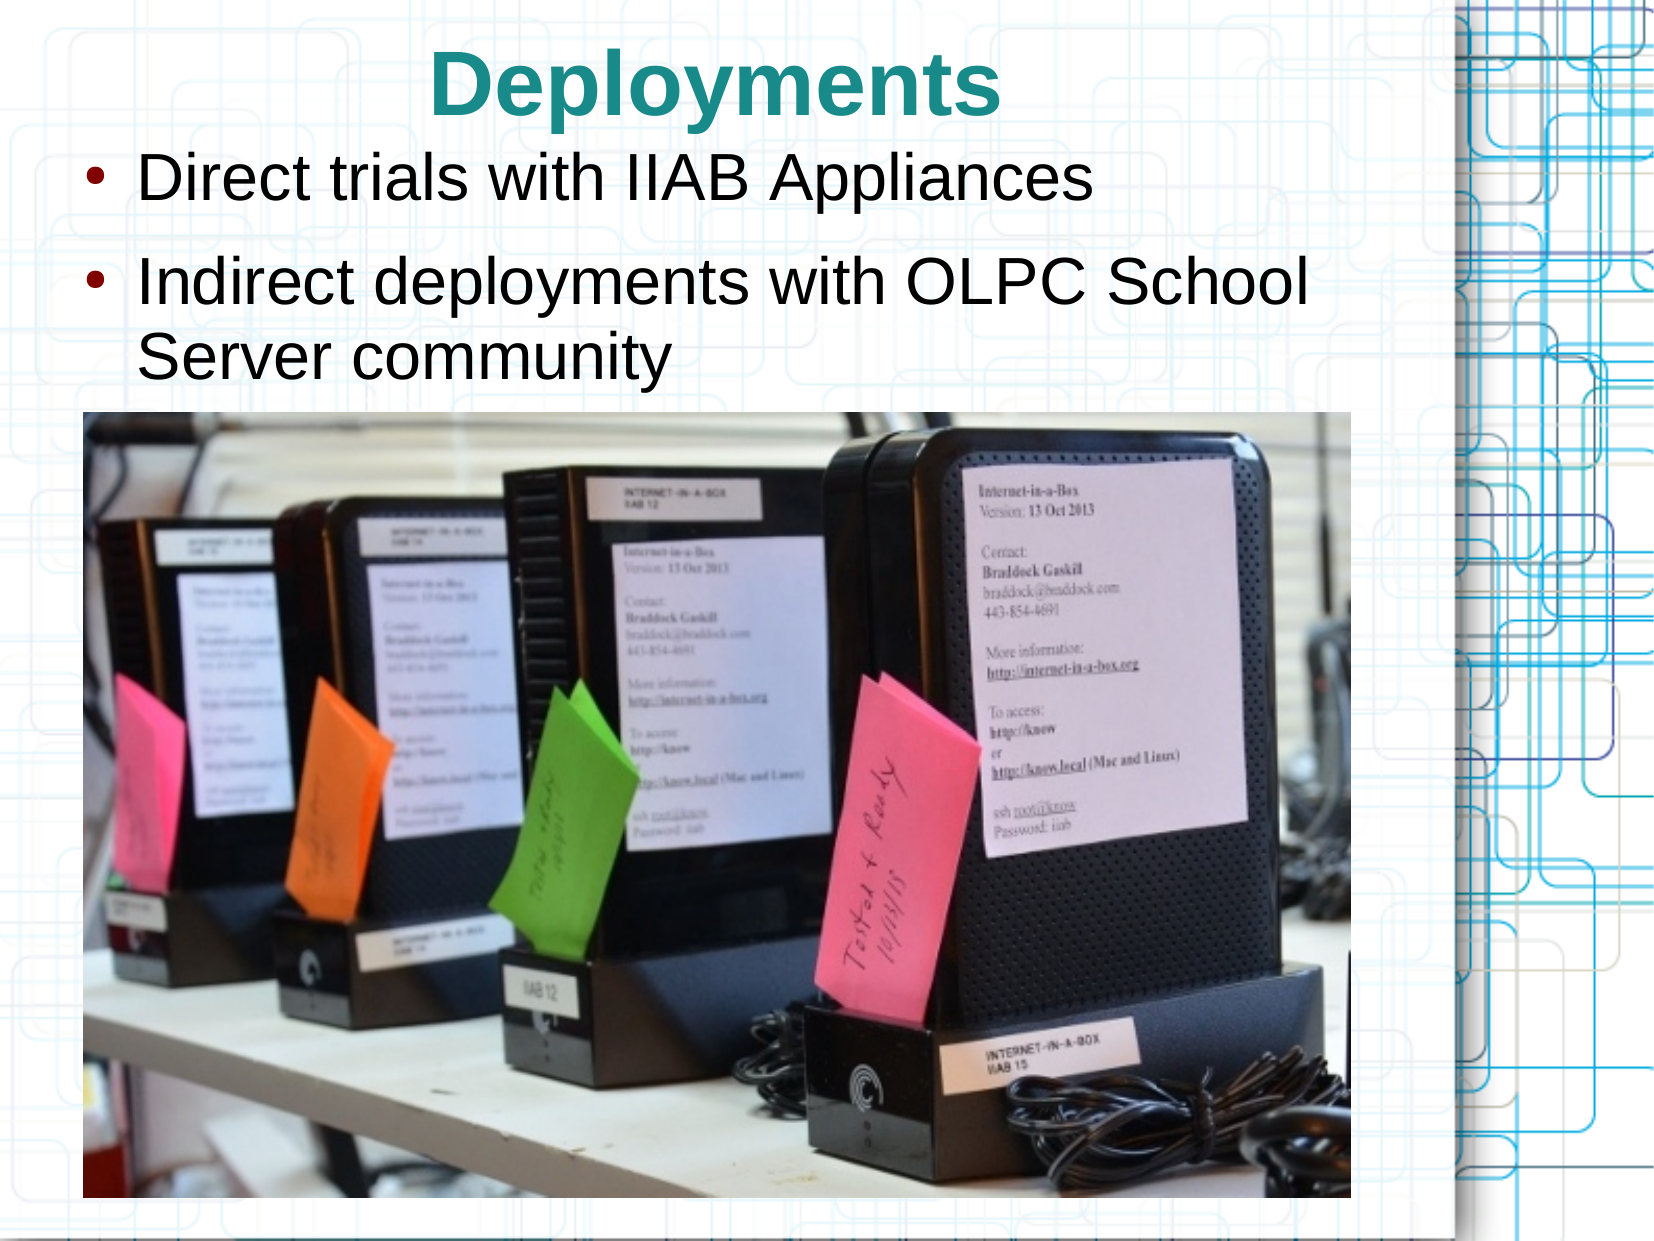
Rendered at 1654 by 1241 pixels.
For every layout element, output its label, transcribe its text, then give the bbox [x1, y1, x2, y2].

list Direct trials with IIAB Appliances Indirect deployments with OLPC School Server community [65, 140, 1401, 860]
title Deployments [37, 0, 1396, 188]
picture [0, 0, 1654, 1241]
